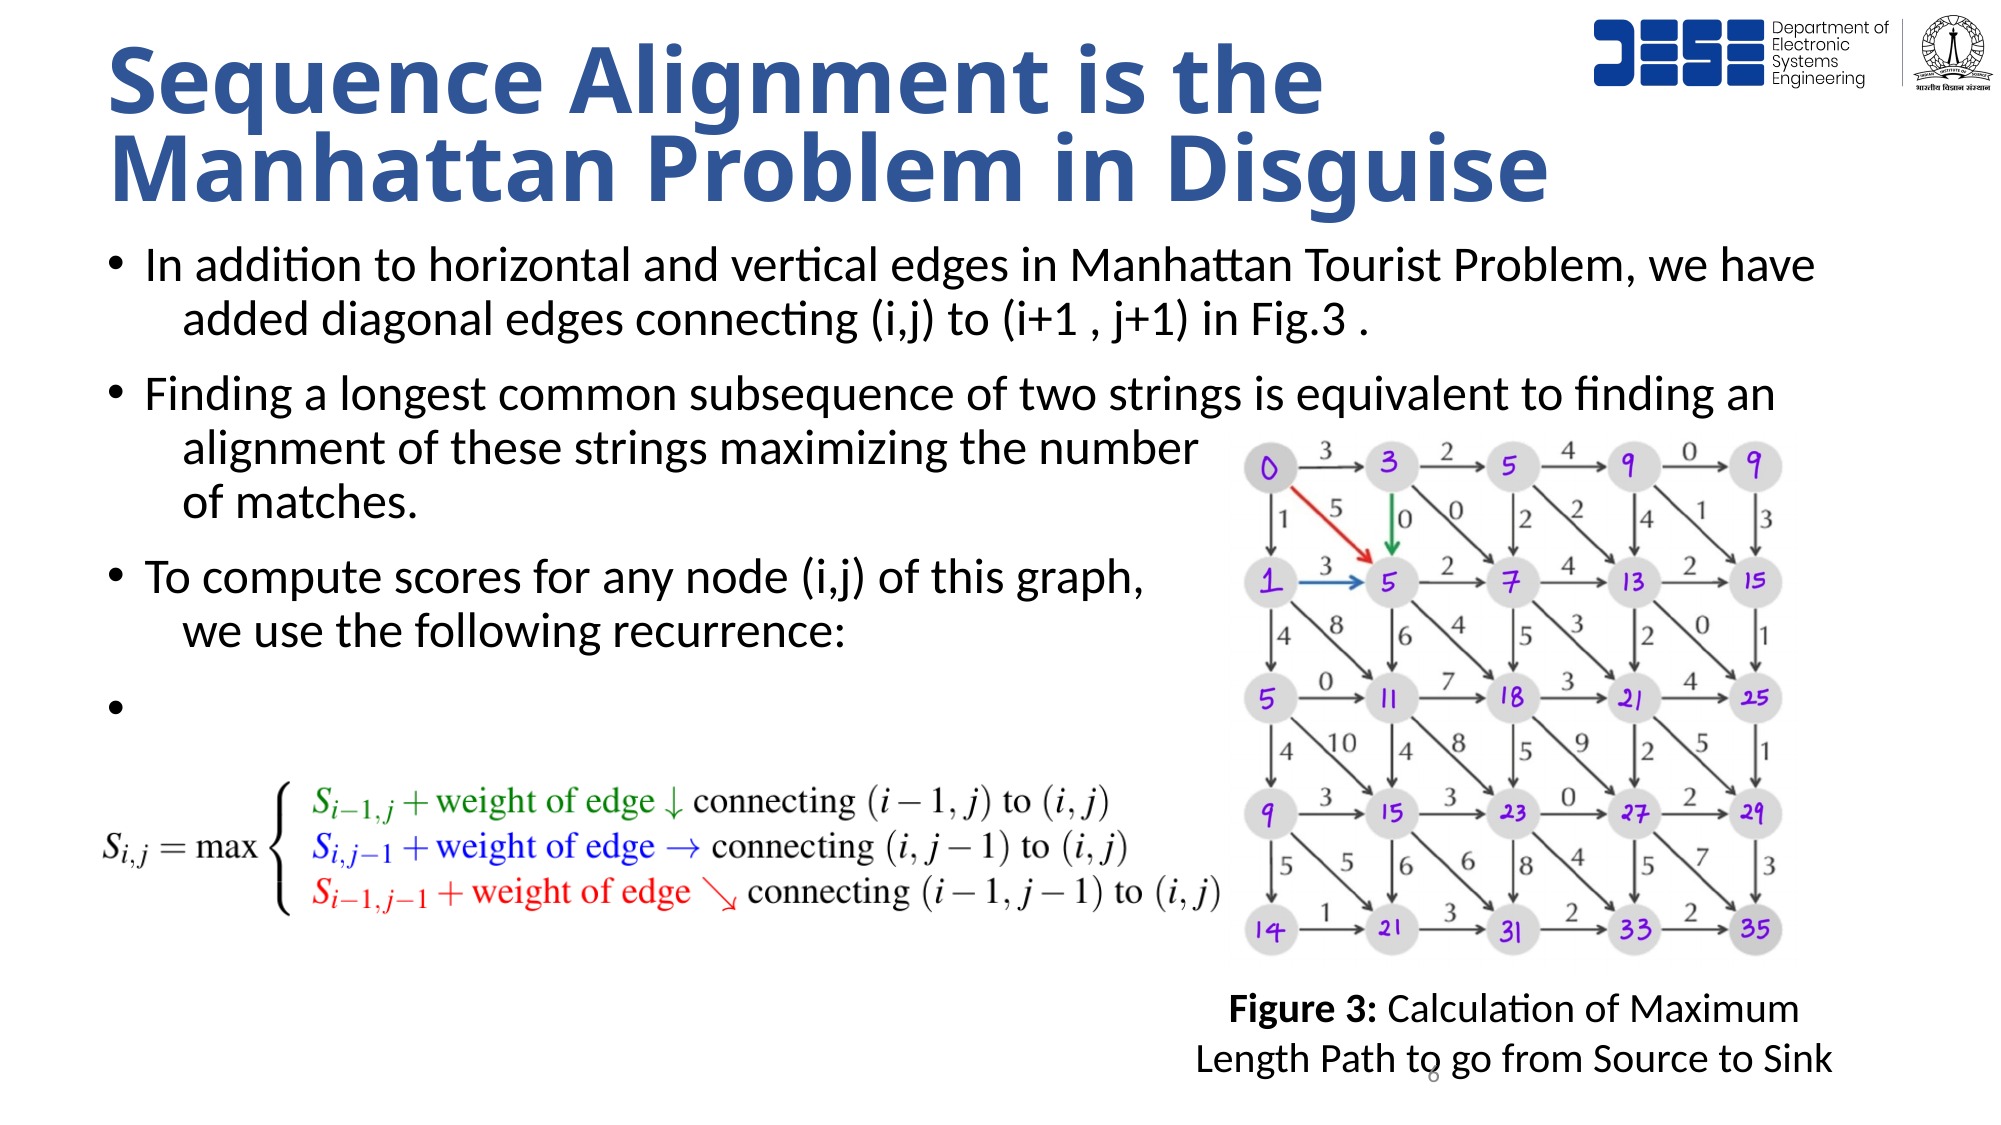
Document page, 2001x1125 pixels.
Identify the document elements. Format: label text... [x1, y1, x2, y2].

picture [1229, 431, 1804, 973]
list In addition to horizontal and vertical edges in Manhattan Tourist Problem, we have added diagonal edges connecting (i,j) to (i+1 , j+1) in Fig.3 . Finding a longest common subsequence of two strings is equivalent to finding an alignment of these strings maximizing the number of matches. To compute scores for any node (i,j) of this graph, we use the following recurrence: [92, 231, 1839, 1052]
picture [90, 765, 1228, 942]
title Sequence Alignment is the Manhattan Problem in Disguise [92, 22, 1818, 231]
text_box Figure 3: Calculation of Maximum Length Path to go from Source to Sink [1166, 972, 1863, 1089]
text_box [1412, 1042, 1863, 1103]
